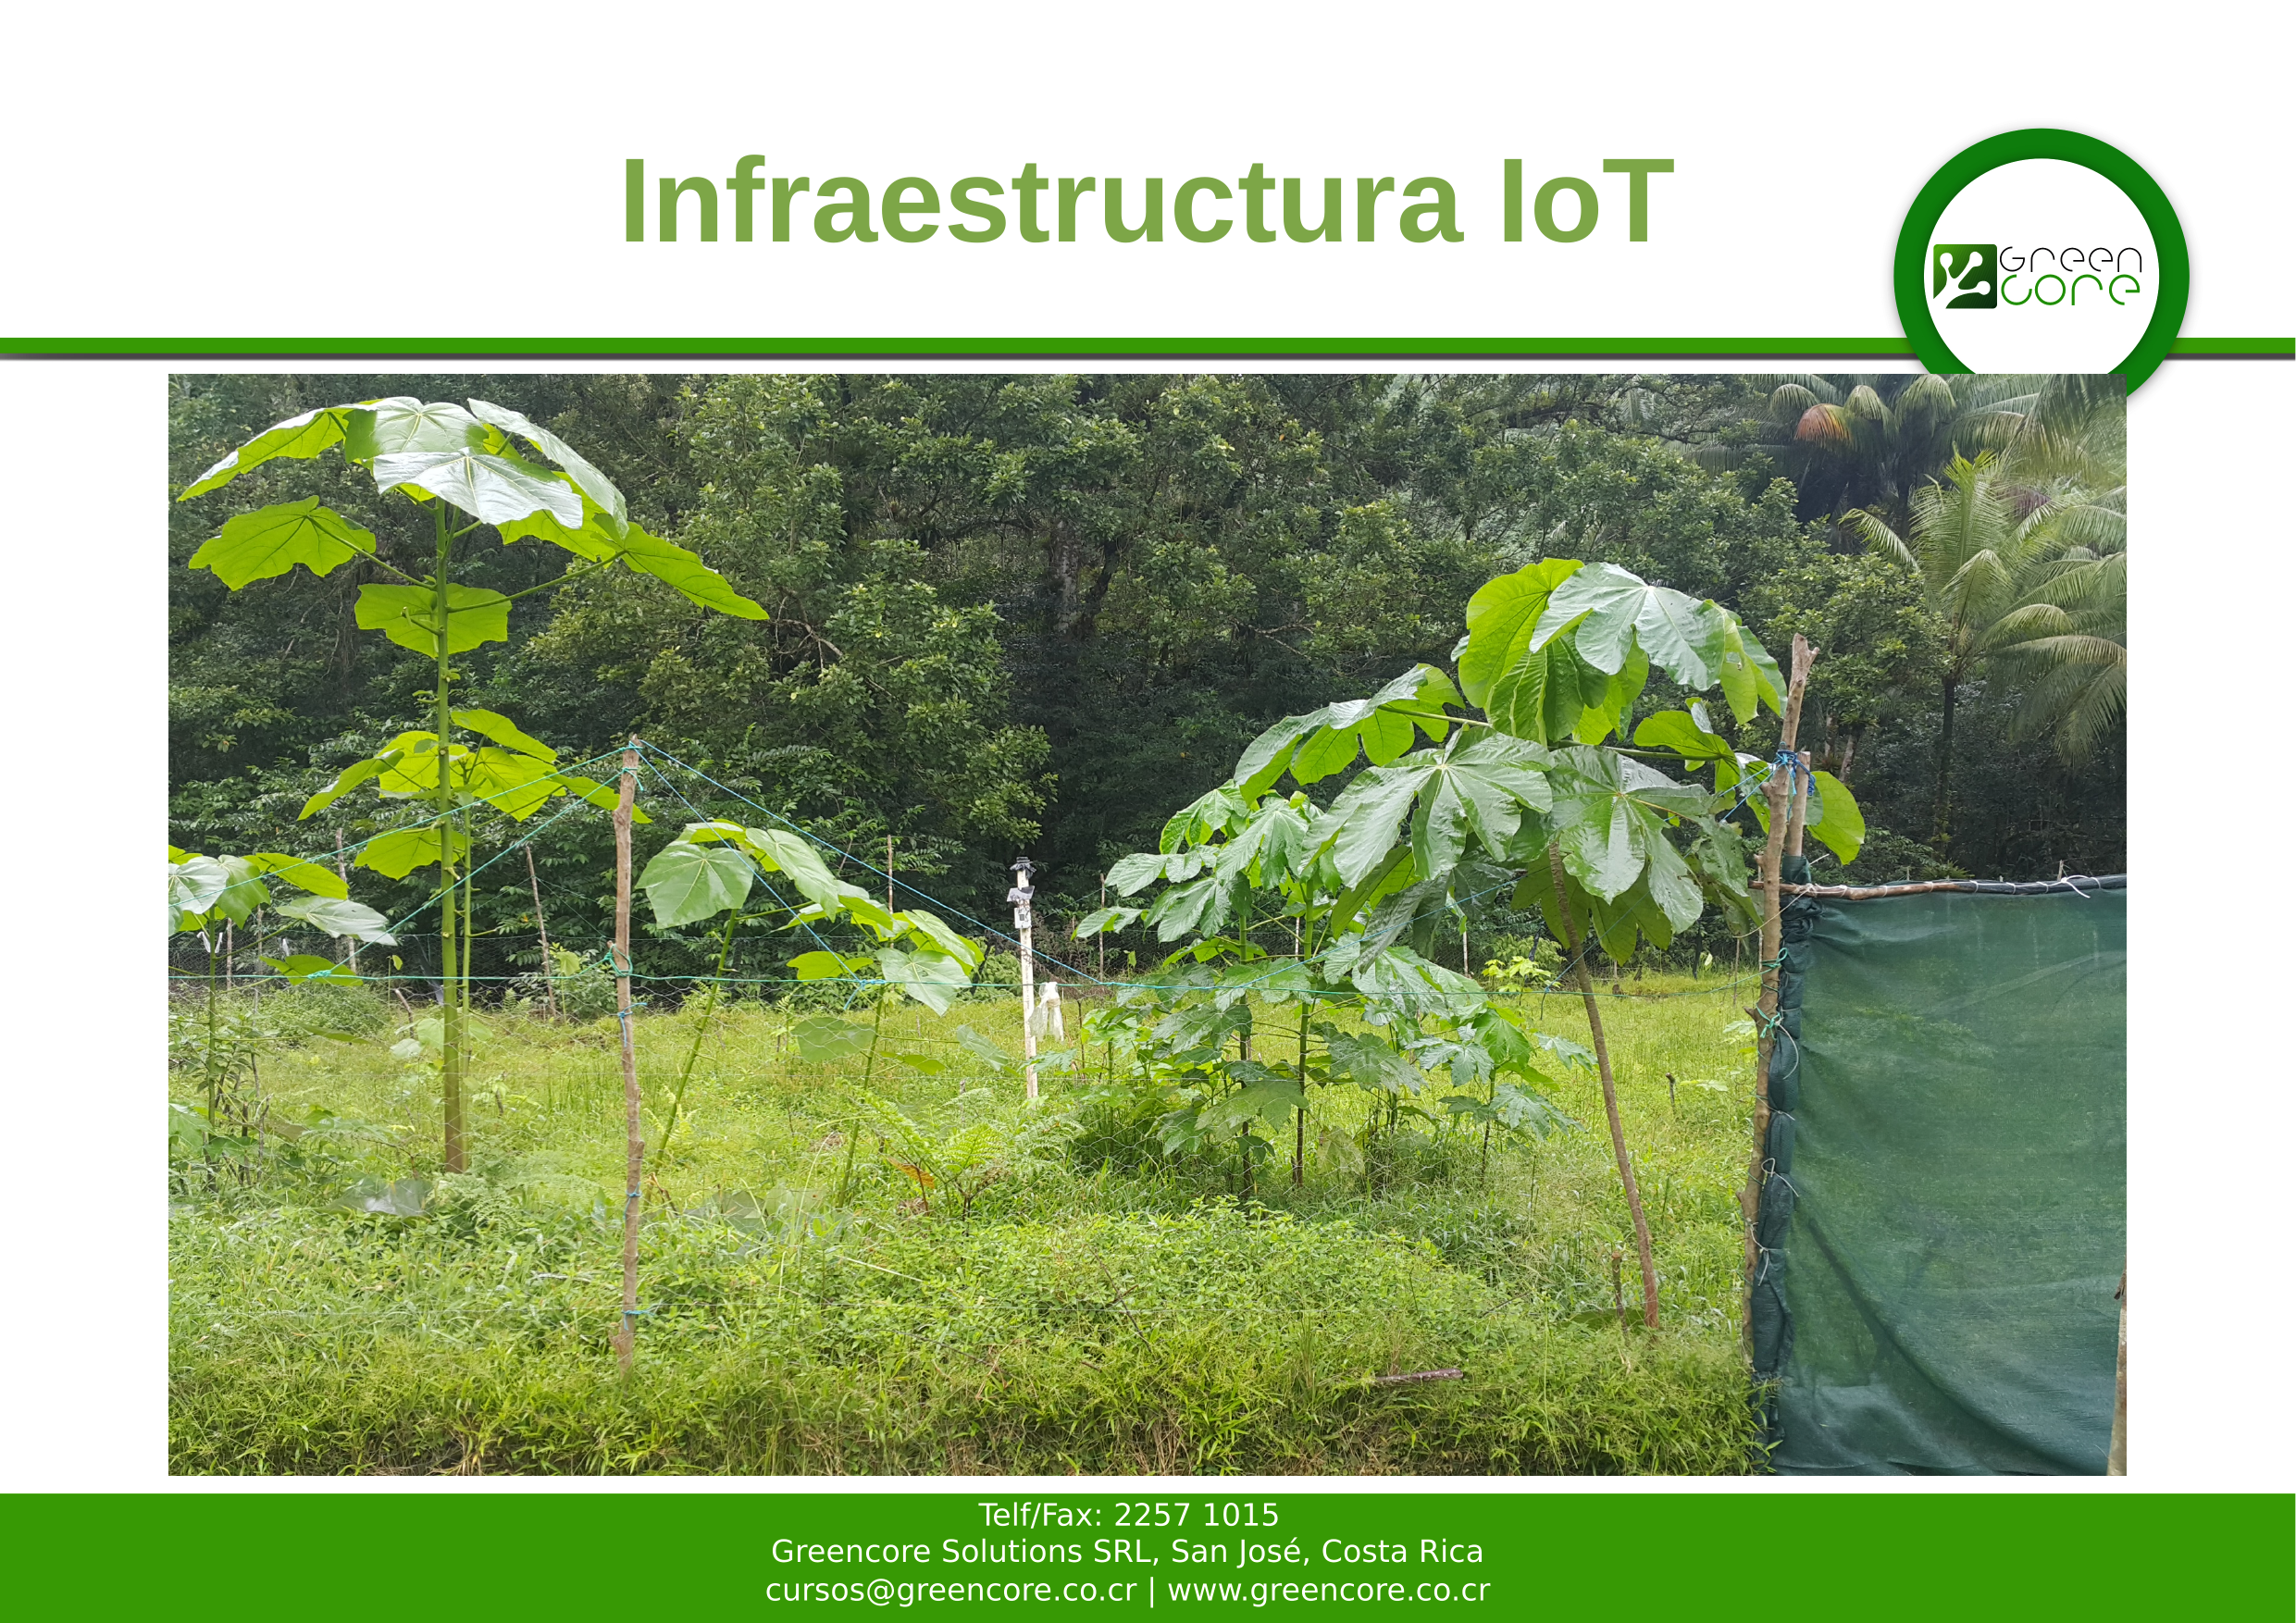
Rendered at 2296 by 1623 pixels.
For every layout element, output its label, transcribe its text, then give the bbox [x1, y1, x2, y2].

title Infraestructura IoT [115, 64, 2181, 336]
picture [0, 0, 2296, 1623]
